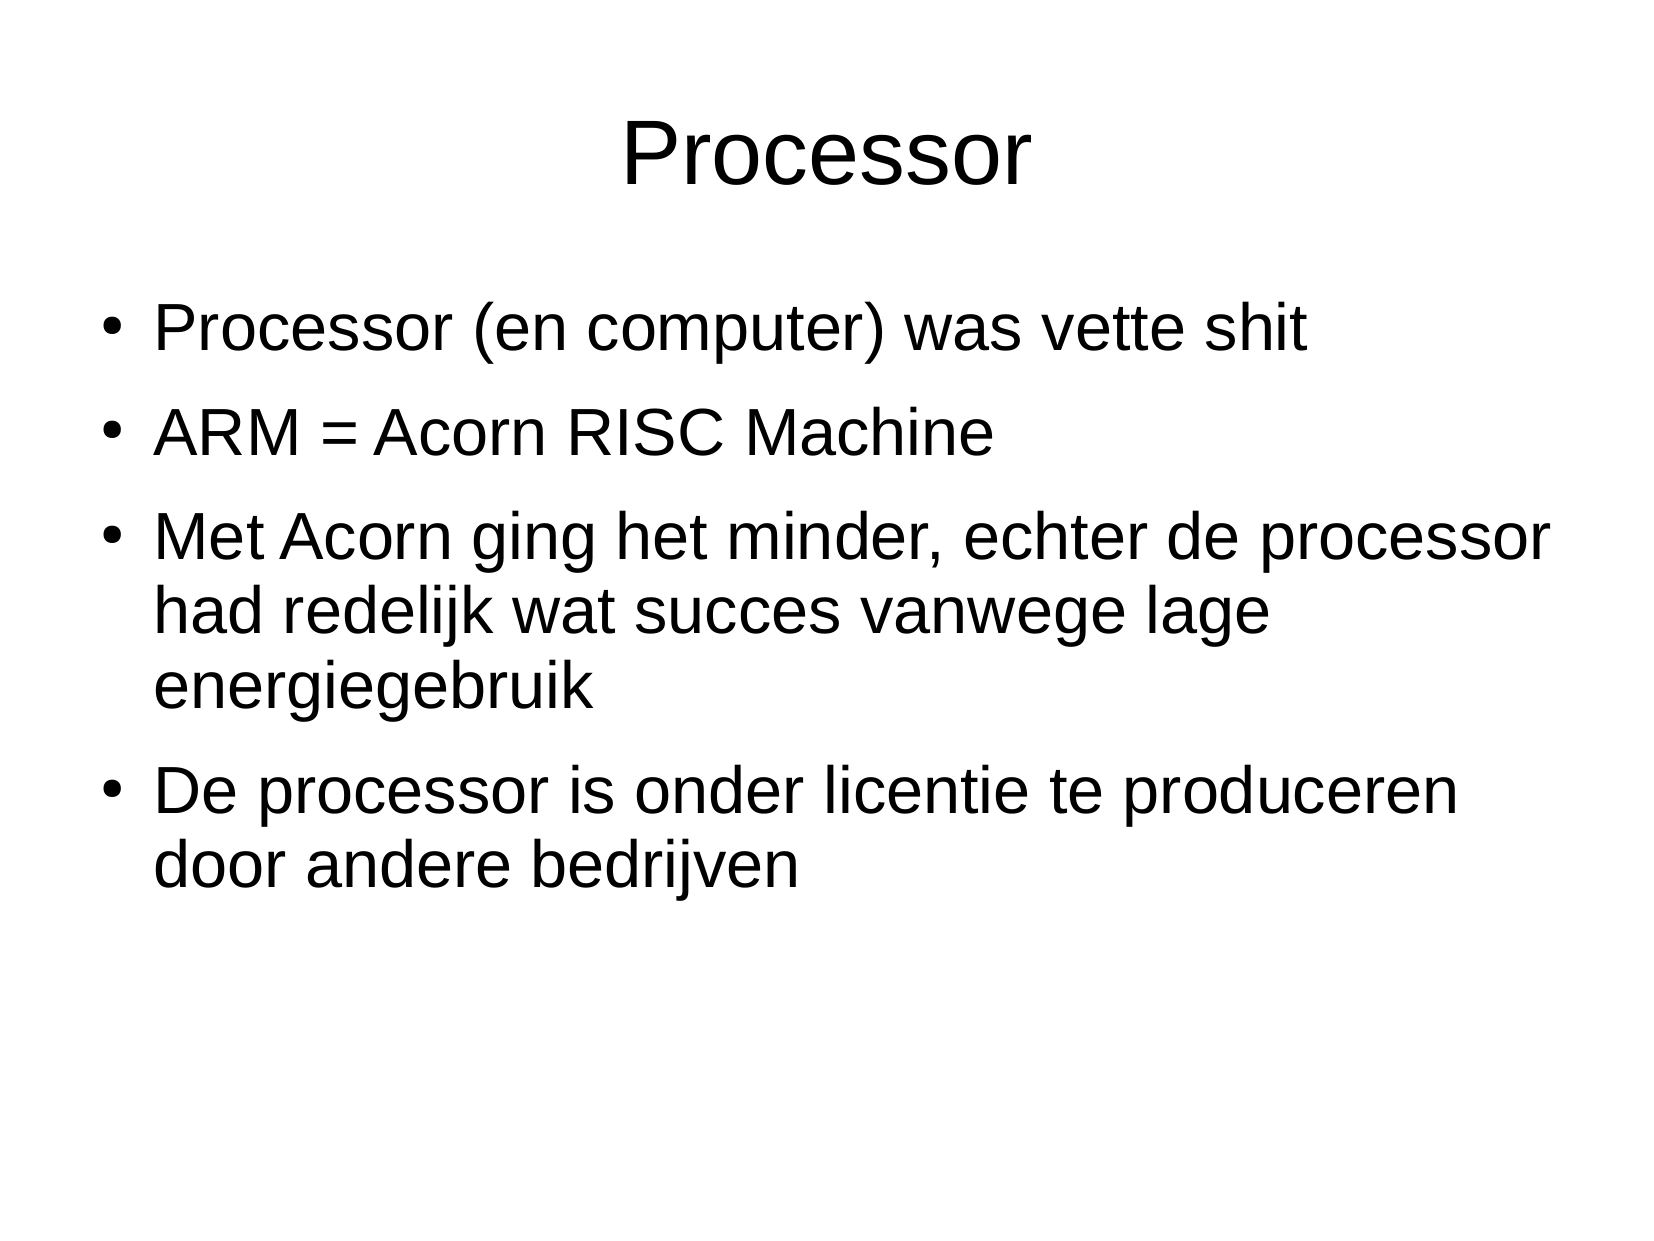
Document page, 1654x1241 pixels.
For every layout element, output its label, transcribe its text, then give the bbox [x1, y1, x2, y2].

title Processor [82, 49, 1571, 257]
list Processor (en computer) was vette shit ARM = Acorn RISC Machine Met Acorn ging het minder, echter de processor had redelijk wat succes vanwege lage energiegebruik De processor is onder licentie te produceren door andere bedrijven [82, 290, 1571, 1010]
